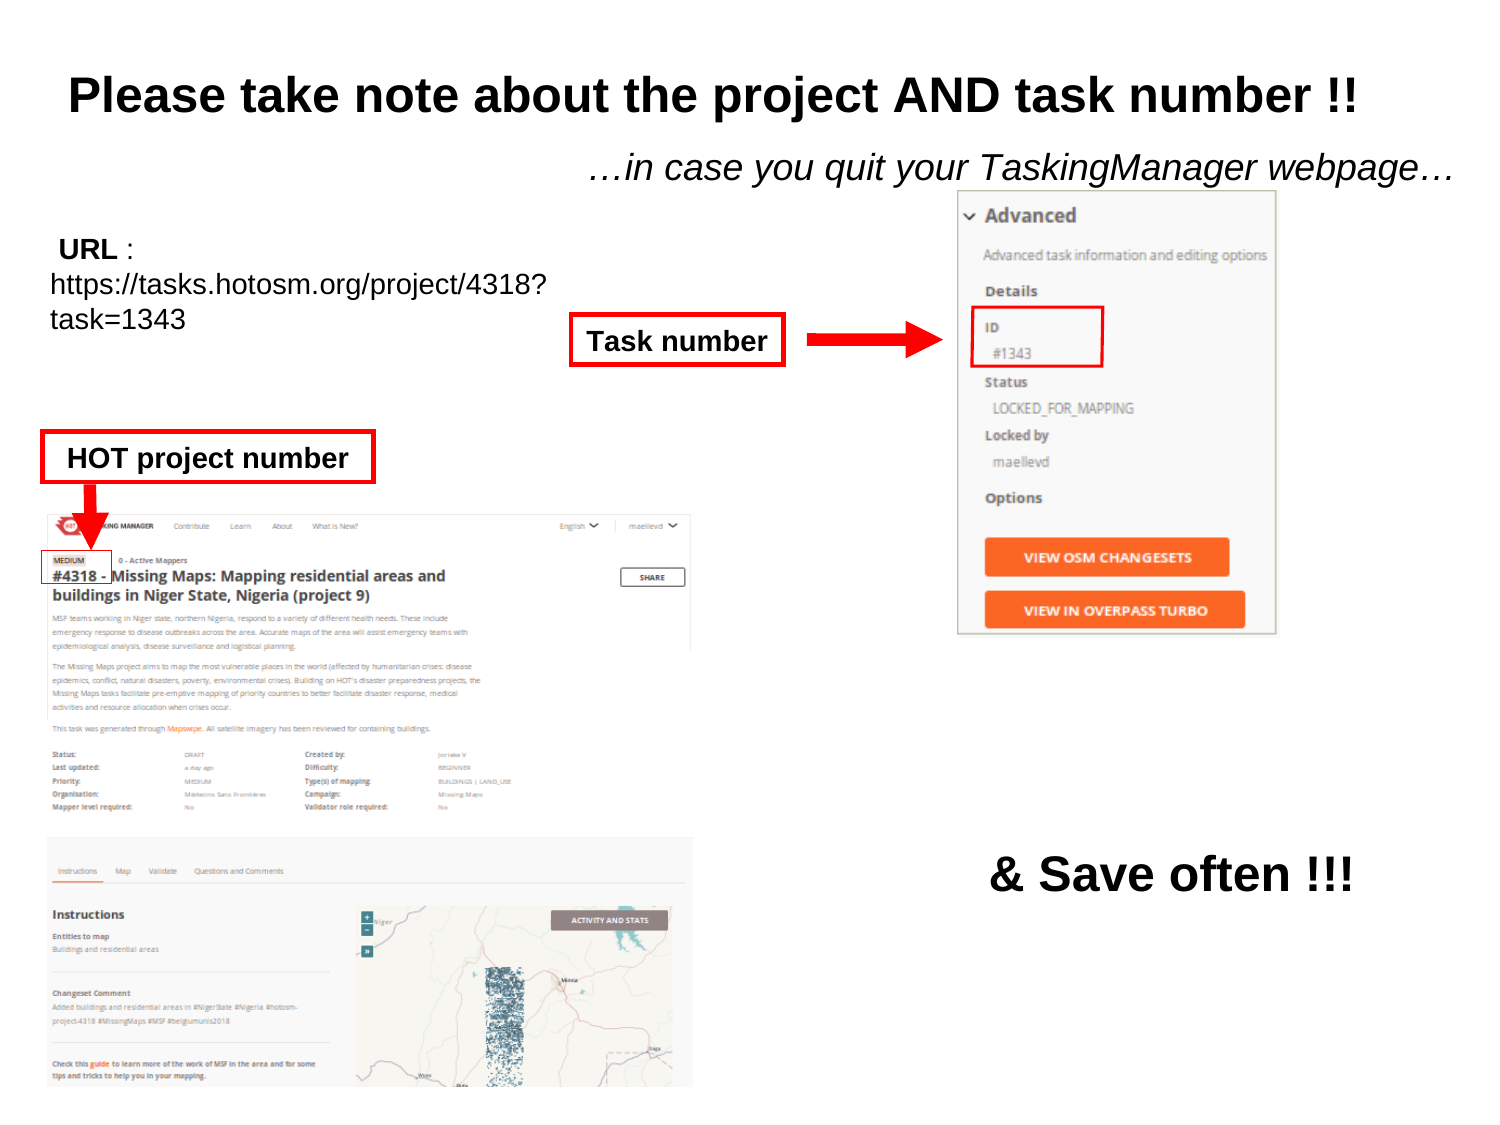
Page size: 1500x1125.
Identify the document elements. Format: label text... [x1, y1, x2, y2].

text_box & Save often !!! [720, 833, 1371, 910]
picture [957, 190, 1280, 638]
text_box …in case you quit your TaskingManager webpage… [572, 135, 1500, 197]
picture [47, 514, 90, 550]
text_box URL : https://tasks.hotosm.org/project/4318?task=1343 [35, 222, 638, 343]
picture [47, 551, 111, 583]
picture [47, 514, 693, 1087]
text_box Task number [571, 314, 784, 365]
text_box HOT project number [42, 431, 374, 482]
text_box Please take note about the project AND task number !! [53, 54, 1459, 131]
